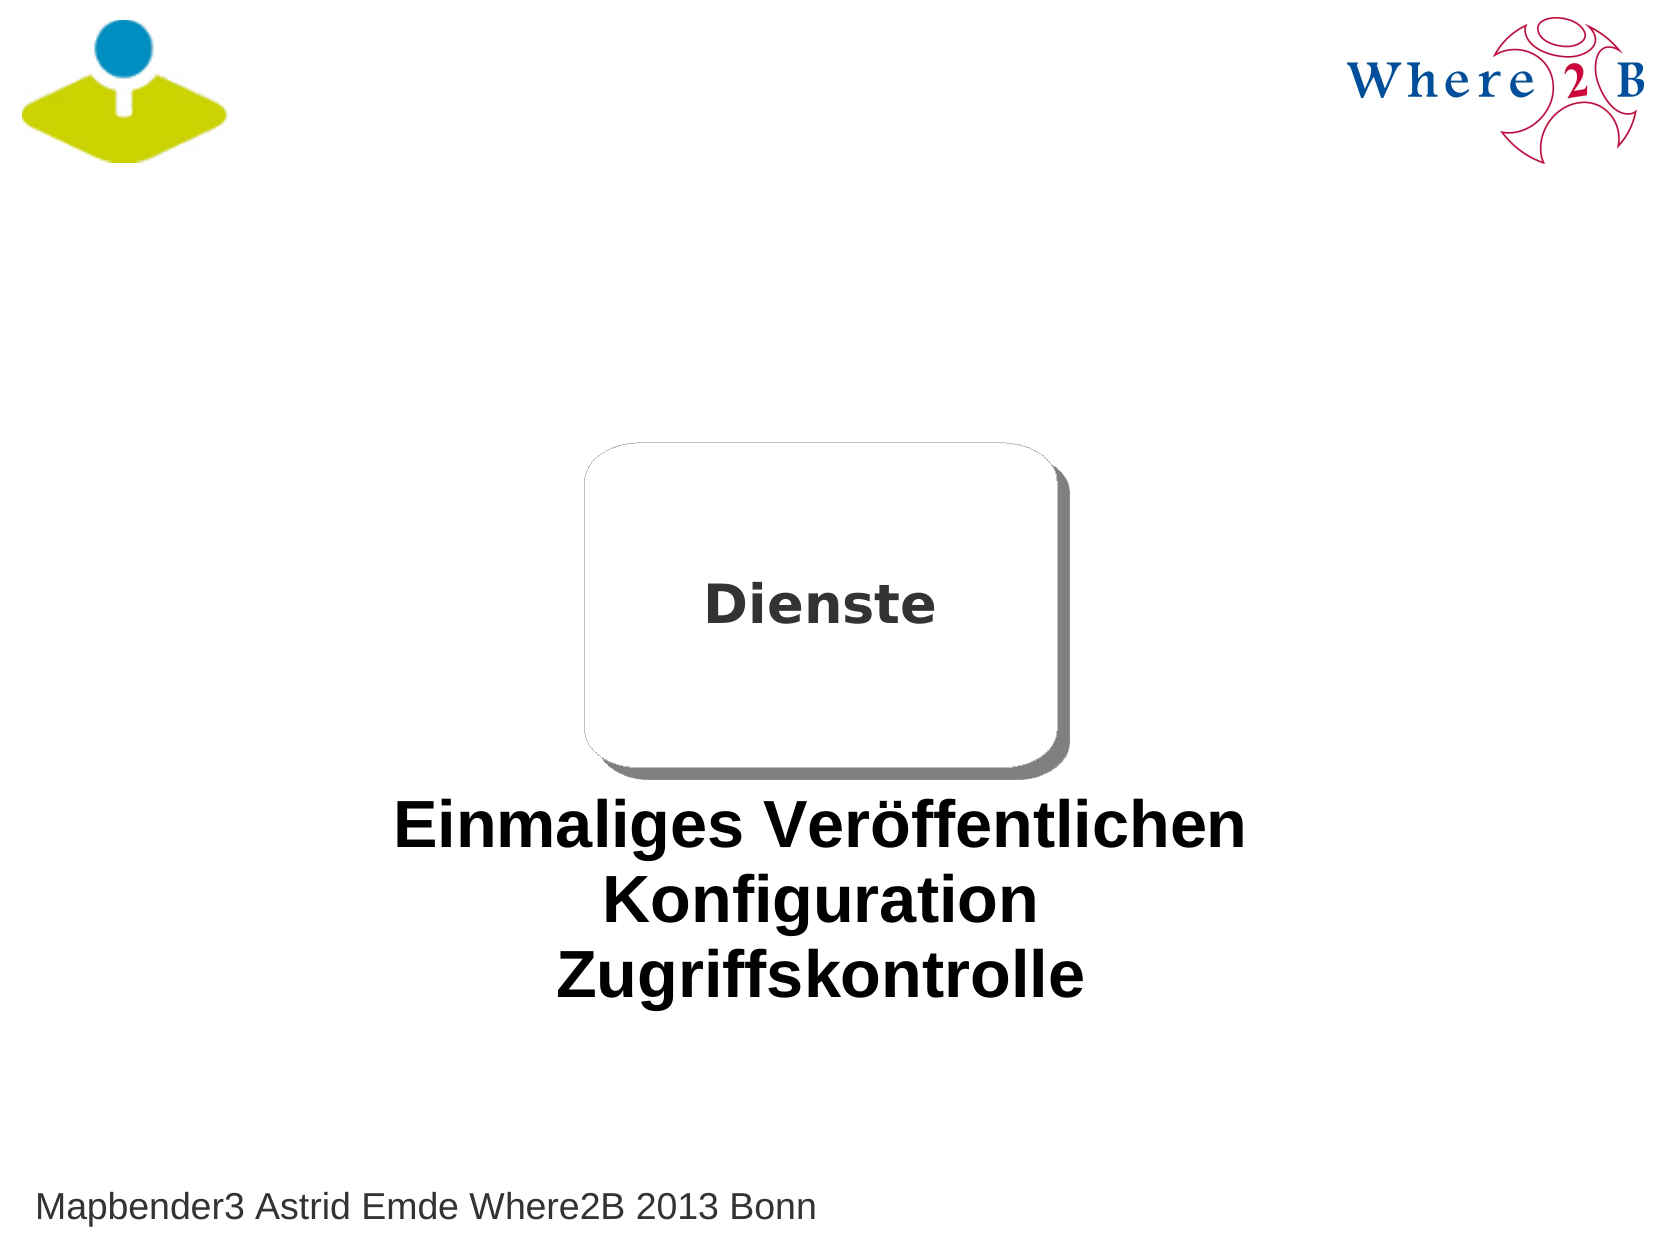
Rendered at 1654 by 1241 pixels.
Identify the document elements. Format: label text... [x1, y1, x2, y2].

text_box Dienste [584, 442, 1058, 768]
picture [22, 20, 231, 163]
picture [1347, 17, 1644, 164]
subtitle Einmaliges Veröffentlichen Konfiguration Zugriffskontrolle [76, 177, 1565, 1173]
